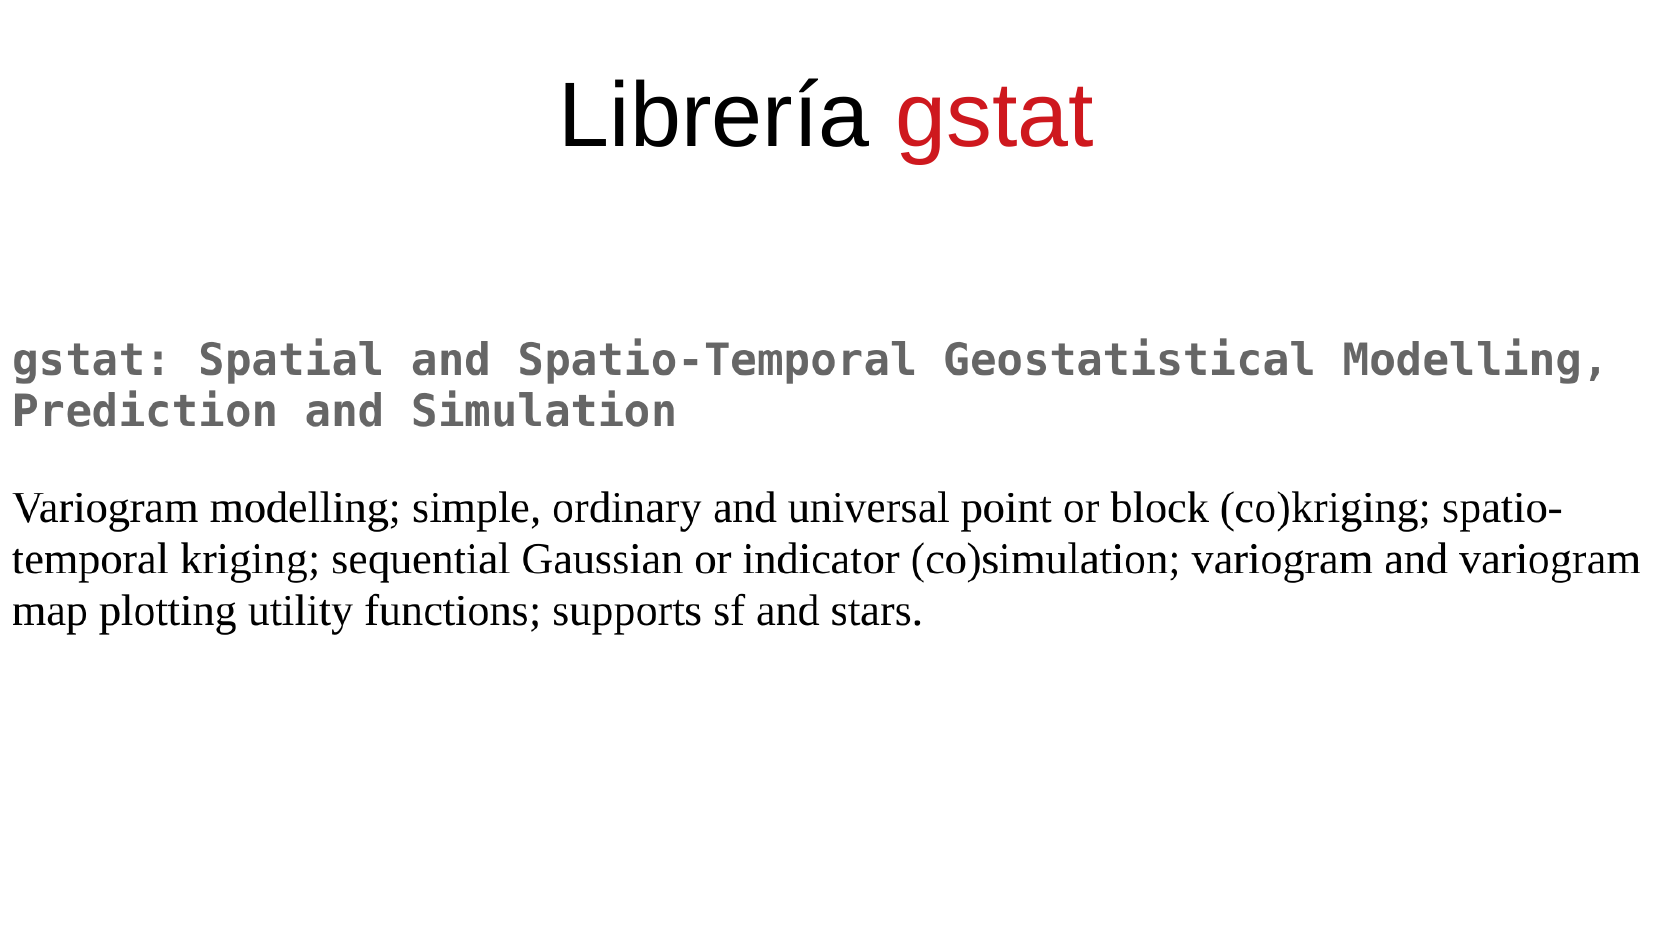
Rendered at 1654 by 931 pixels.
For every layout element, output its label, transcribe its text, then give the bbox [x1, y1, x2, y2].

title Librería gstat [82, 37, 1571, 193]
picture [0, 328, 1646, 652]
